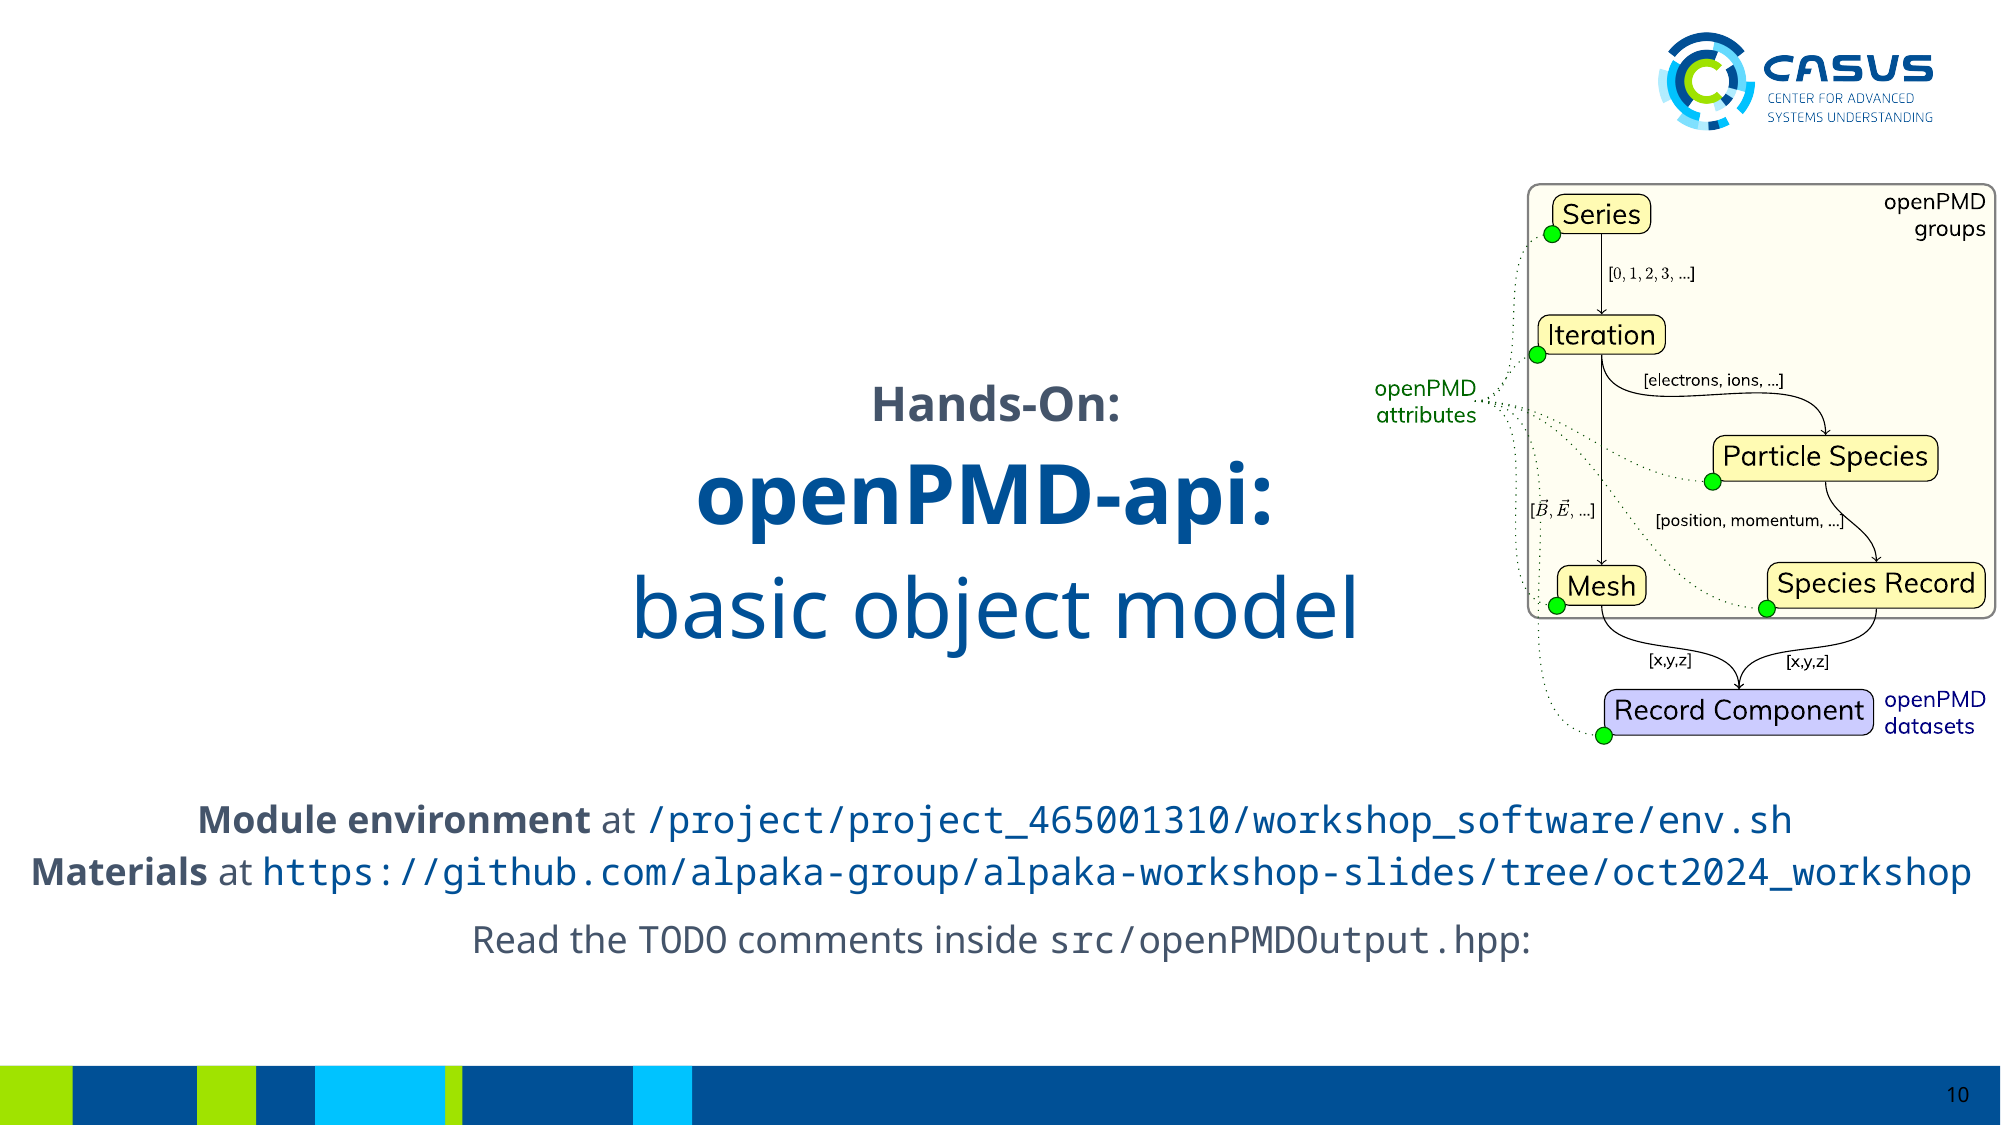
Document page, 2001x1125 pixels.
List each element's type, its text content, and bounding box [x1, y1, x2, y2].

text_box Module environment at /project/project_465001310/workshop_software/env.sh Materials at https://github.com/alpaka-group/alpaka-workshop-slides/tree/oct2024_workshop Read the TODO comments inside src/openPMDOutput.hpp: [4, 794, 1999, 1016]
title Hands-On: openPMD-api: basic object model [219, 370, 1353, 663]
picture [1658, 32, 1933, 131]
picture [1353, 182, 2001, 746]
